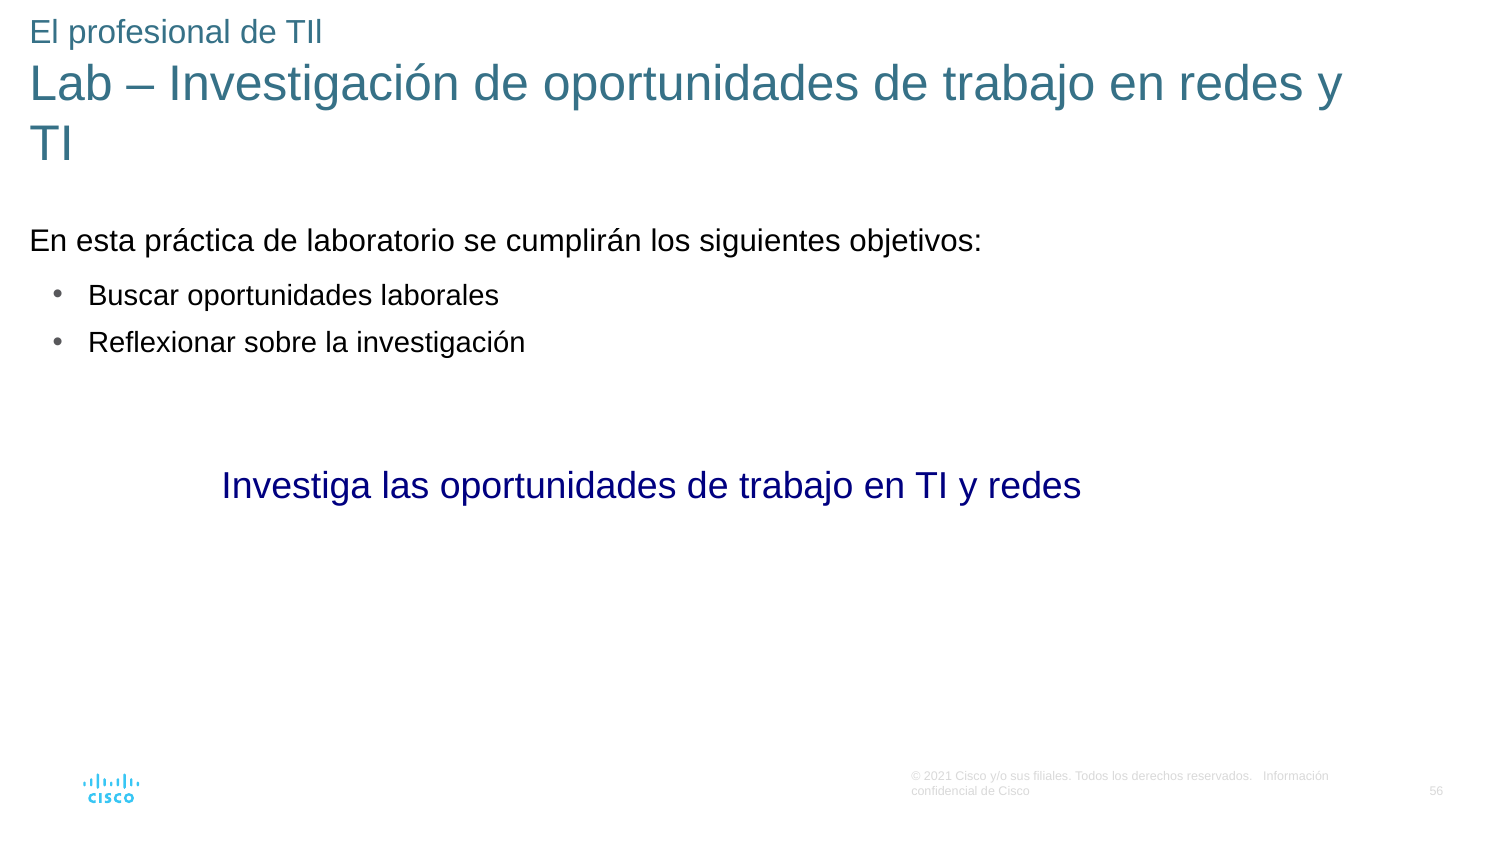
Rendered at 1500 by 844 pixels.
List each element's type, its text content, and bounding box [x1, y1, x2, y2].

text_box Investiga las oportunidades de trabajo en TI y redes [206, 456, 1300, 532]
list En esta práctica de laboratorio se cumplirán los siguientes objetivos: Buscar oportunidades laborales Reflexionar sobre la investigación [14, 150, 1467, 422]
title El profesional de TIl Lab – Investigación de oportunidades de trabajo en redes y TI [14, 6, 1406, 150]
